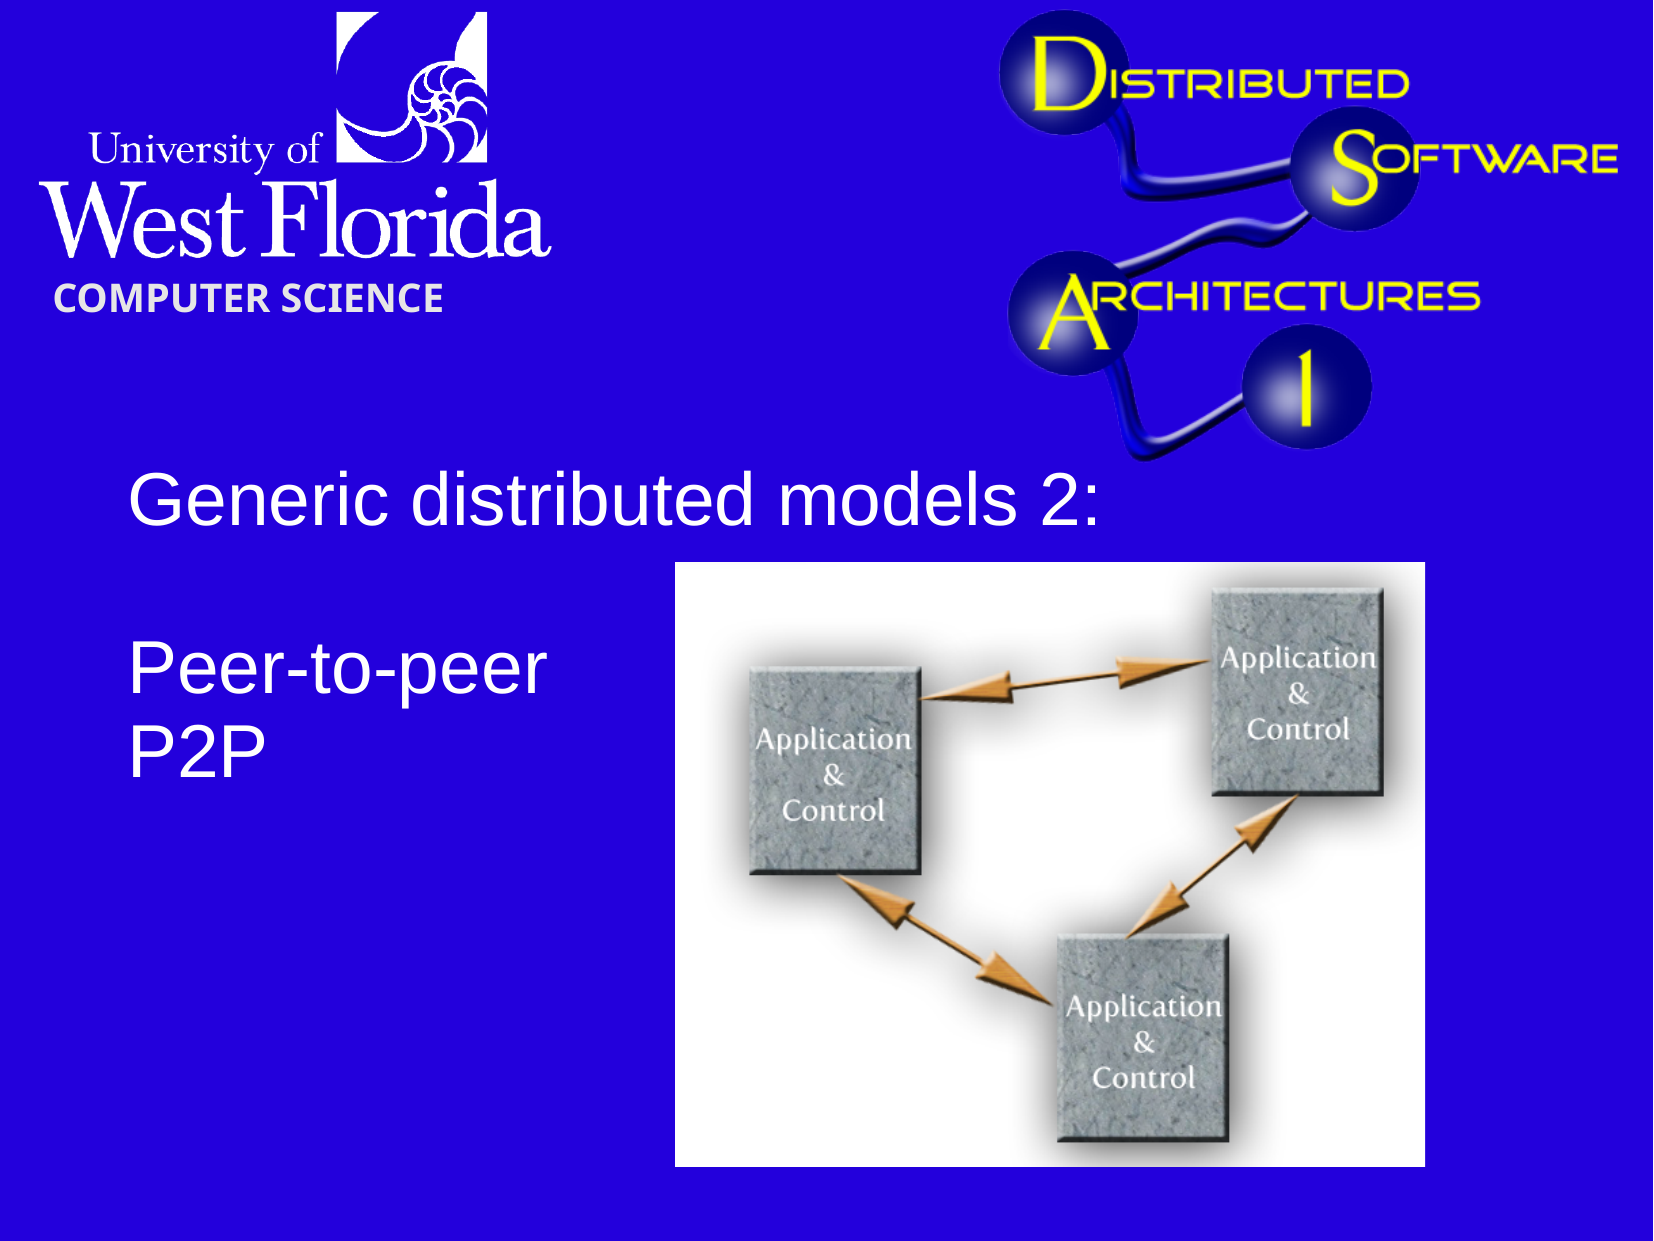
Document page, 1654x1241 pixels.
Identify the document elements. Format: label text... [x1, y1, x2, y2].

picture [37, 0, 559, 262]
text_box Generic distributed models 2: Peer-to-peer P2P [112, 450, 1613, 801]
picture [675, 562, 1426, 1167]
text_box COMPUTER SCIENCE [37, 262, 563, 334]
picture [910, 0, 1653, 506]
